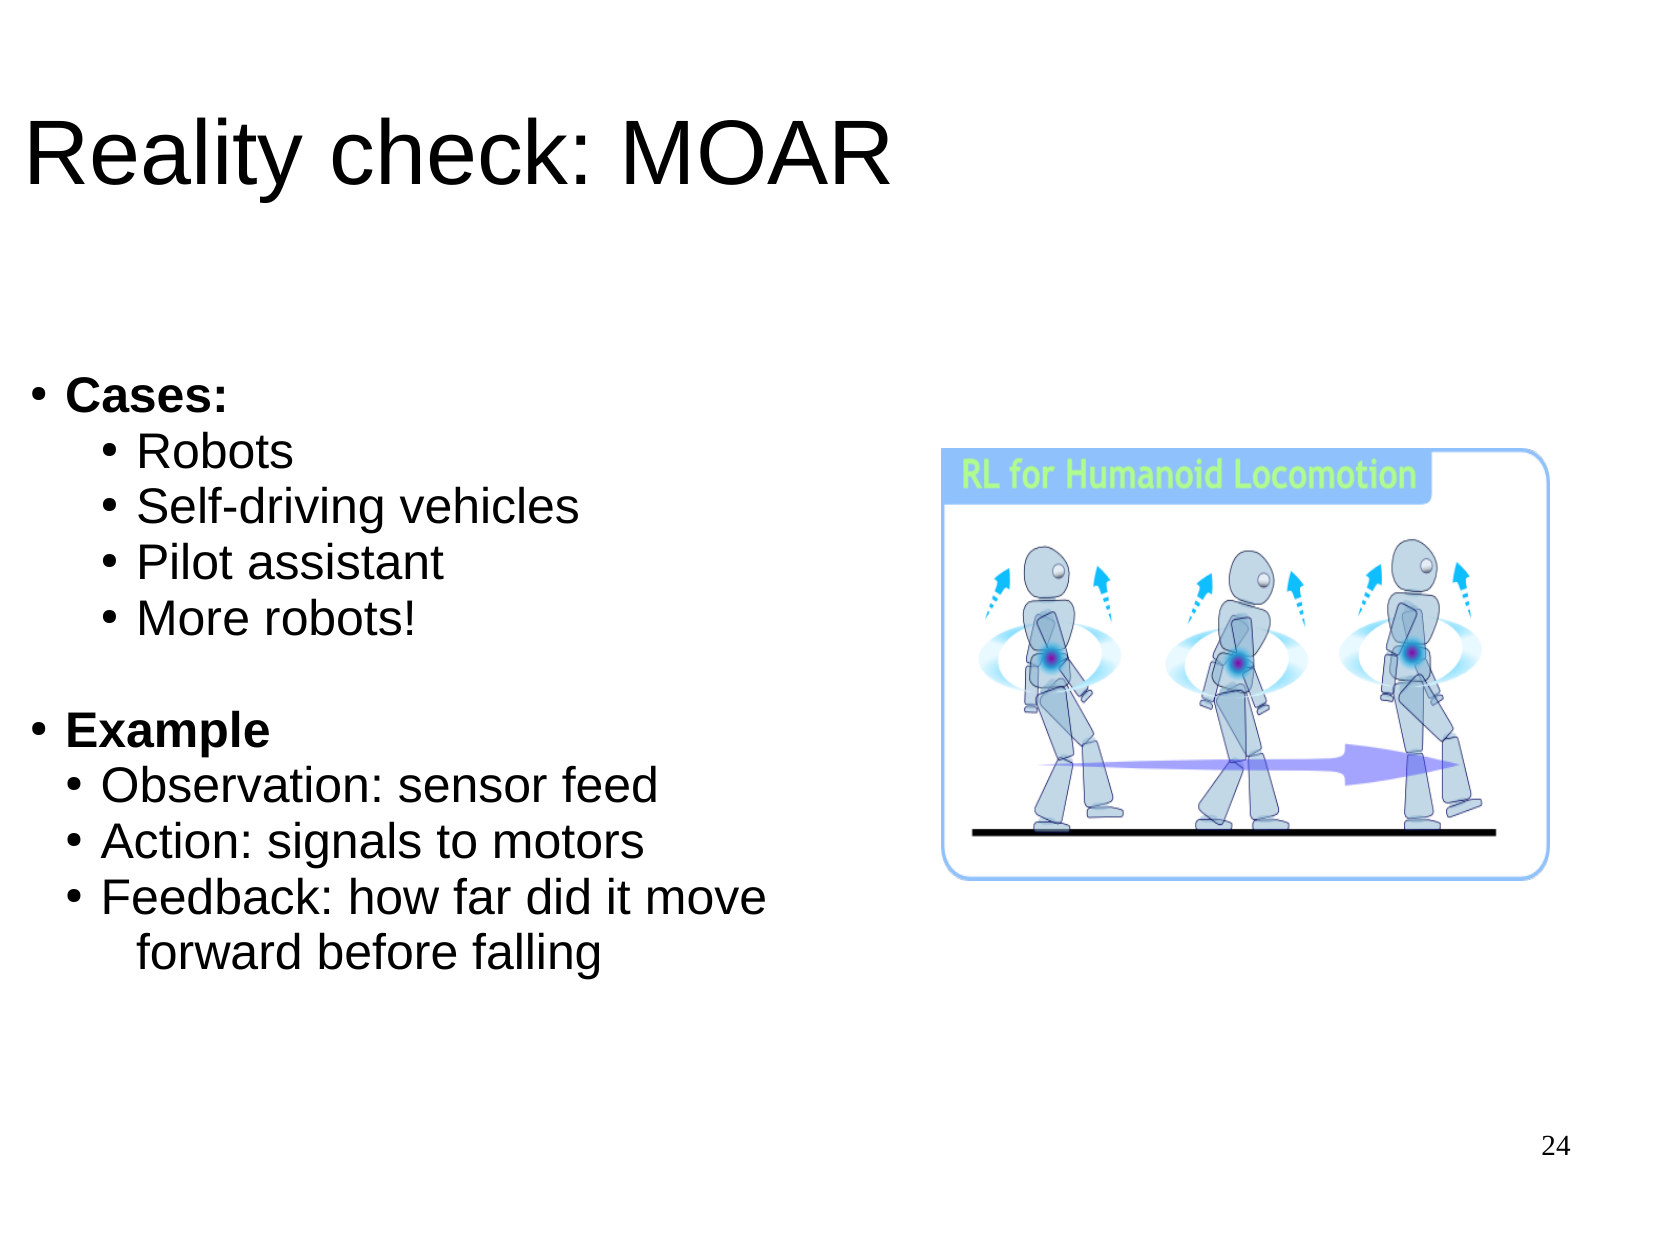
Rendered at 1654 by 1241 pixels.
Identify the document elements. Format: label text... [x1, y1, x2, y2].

title Reality check: MOAR [23, 49, 1512, 257]
picture [941, 448, 1550, 881]
text_box Cases: Robots Self-driving vehicles Pilot assistant More robots! Example Observation: sensor feed Action: signals to motors Feedback: how far did it move forward before falling [15, 359, 1207, 1107]
